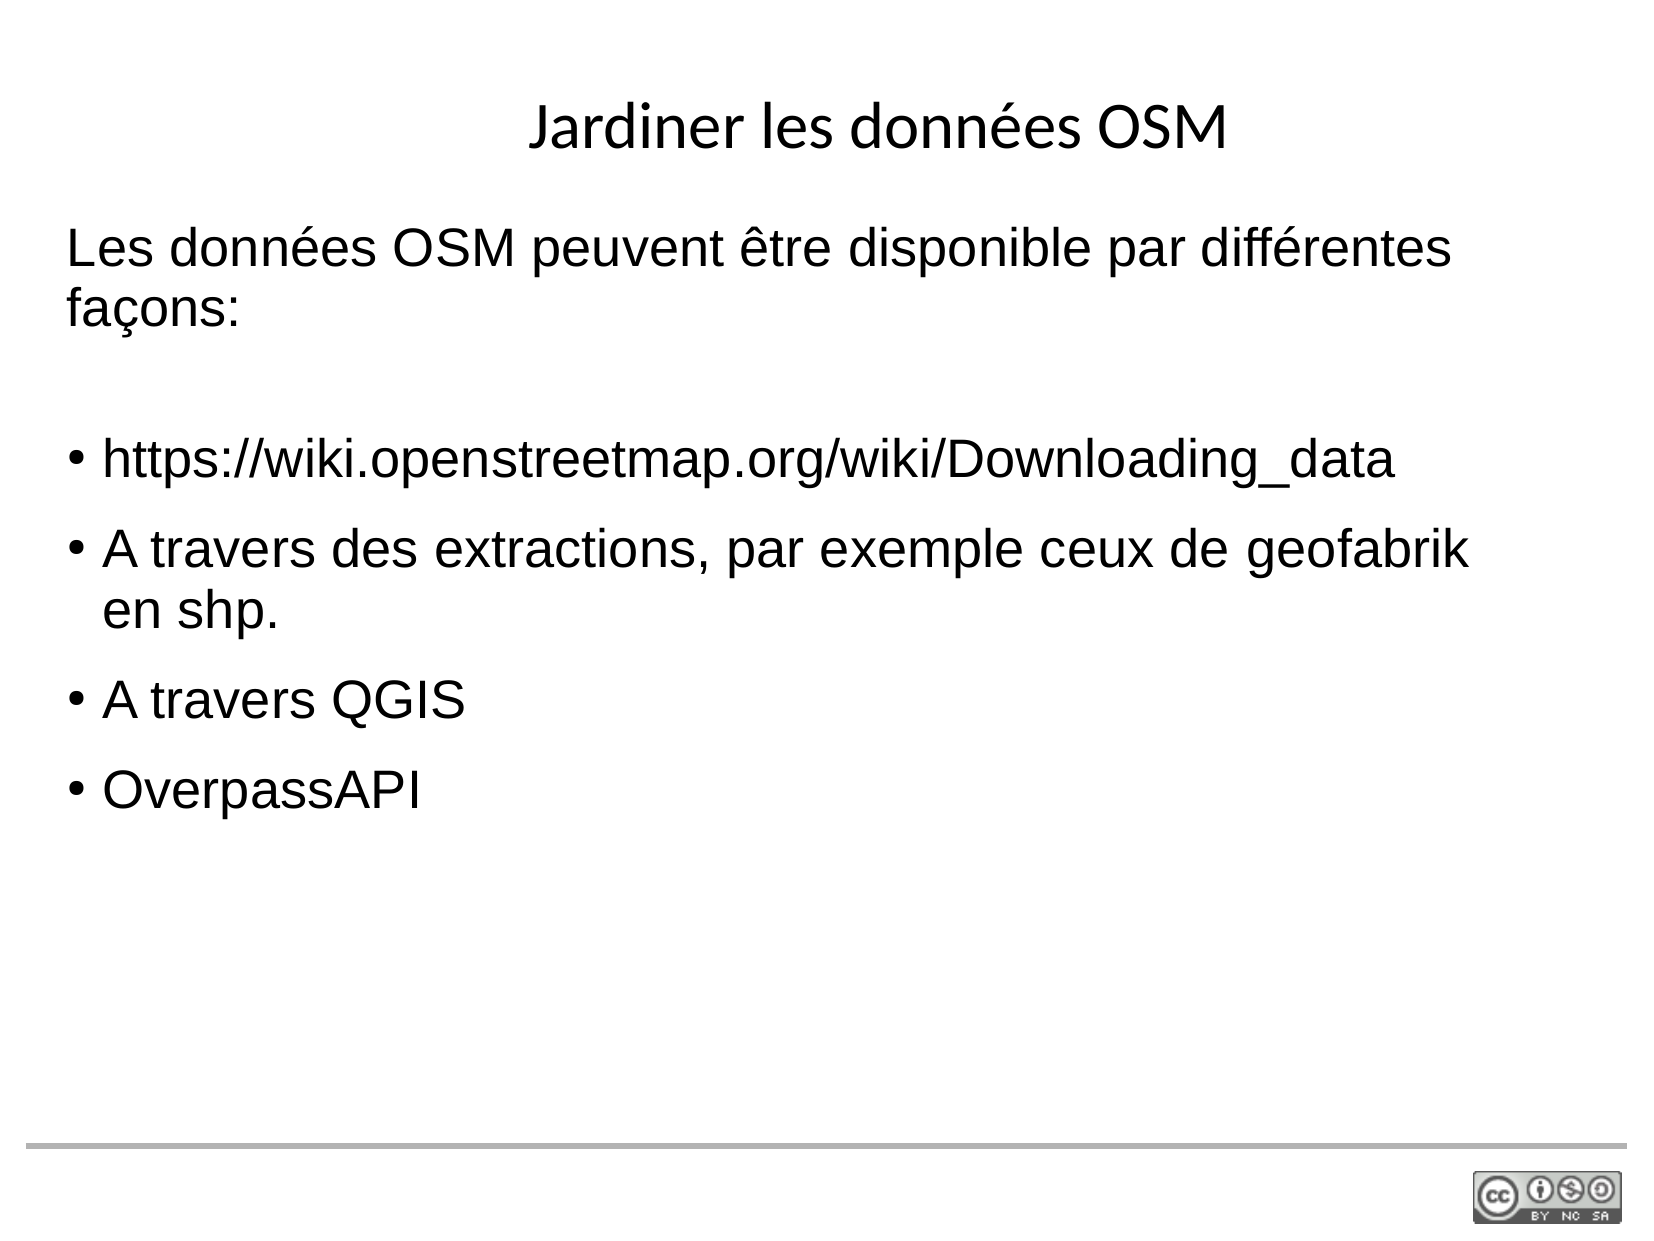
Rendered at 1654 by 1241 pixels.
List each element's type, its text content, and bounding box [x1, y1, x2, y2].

list [30, 209, 1567, 1096]
title Jardiner les données OSM [135, 18, 1624, 226]
text_box Les données OSM peuvent être disponible par différentes façons: https://wiki.openstreetmap.org/wiki/Downloading_data A travers des extractions, par exemple ceux de geofabrik en shp. A travers QGIS OverpassAPI [52, 210, 1501, 1192]
